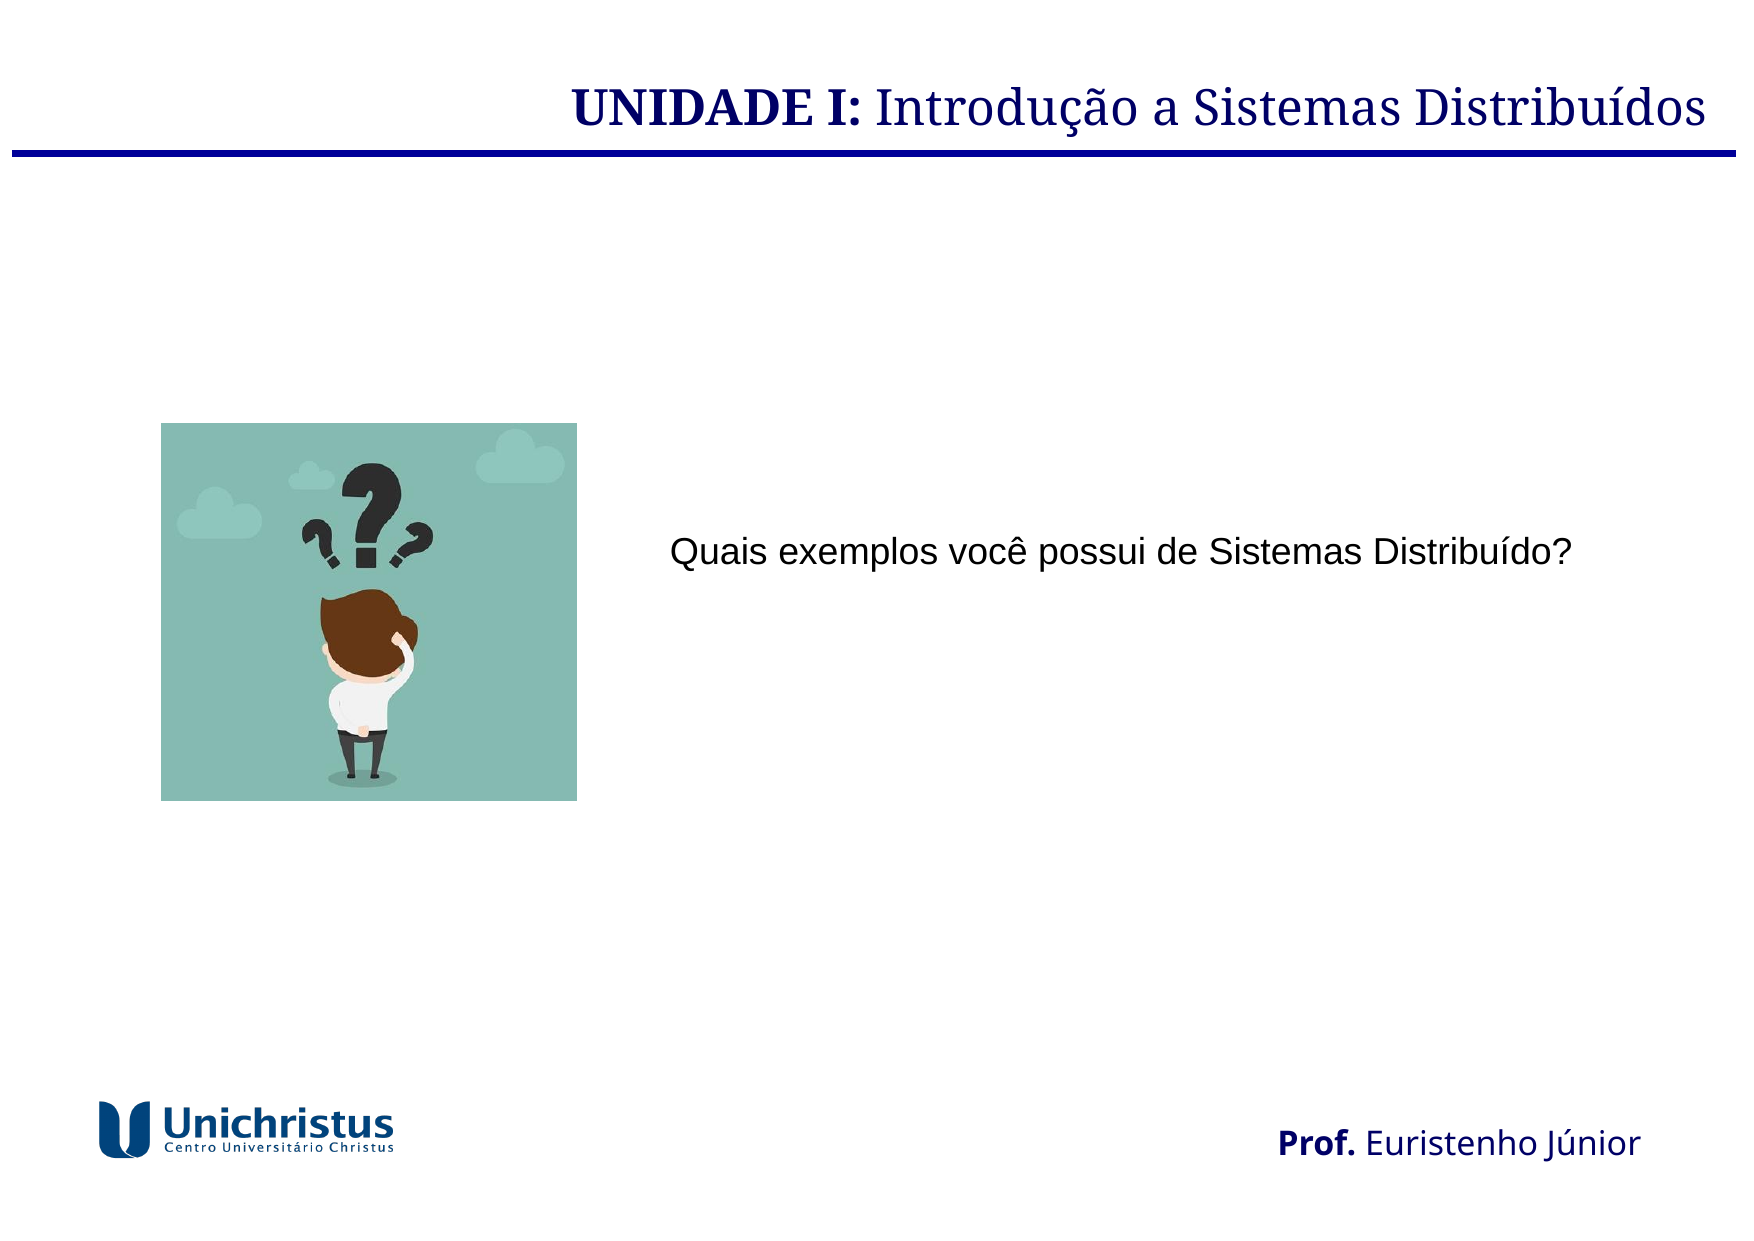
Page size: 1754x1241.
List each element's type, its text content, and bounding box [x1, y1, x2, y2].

text_box UNIDADE I: Introdução a Sistemas Distribuídos [556, 64, 1708, 150]
picture [161, 423, 577, 801]
text_box Quais exemplos você possui de Sistemas Distribuído? [655, 342, 1654, 940]
text_box UNIDADE I: Introdução a Sistemas Distribuídos [556, 157, 1708, 161]
picture [94, 1098, 398, 1160]
text_box Prof. Euristenho Júnior [1262, 1111, 1695, 1167]
